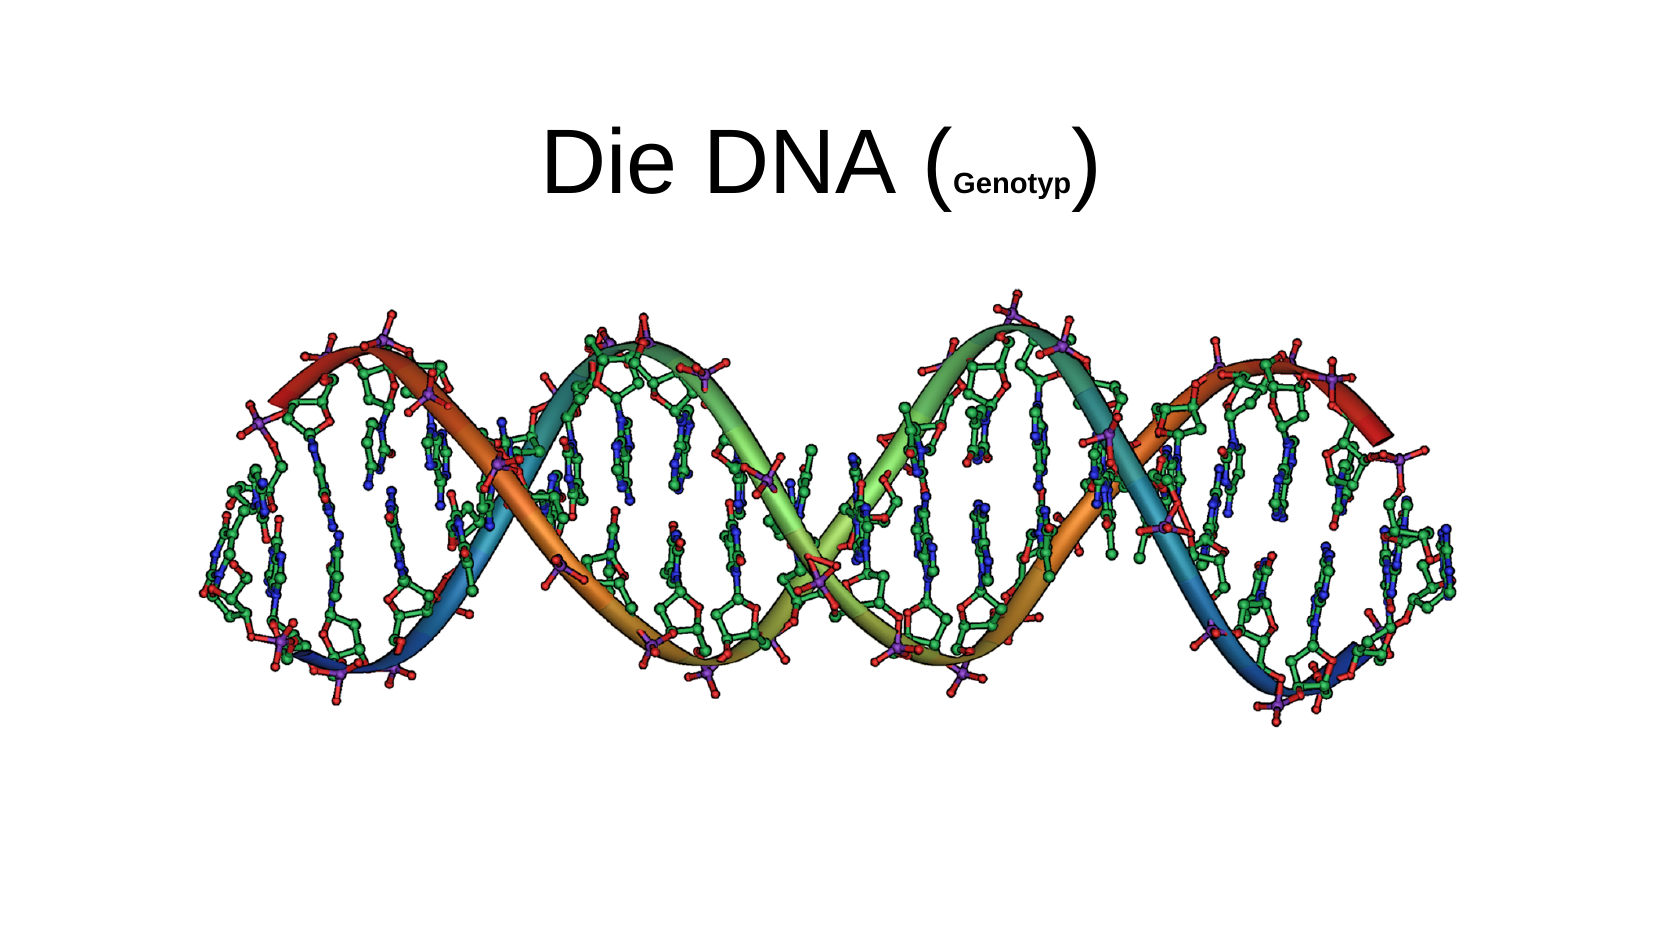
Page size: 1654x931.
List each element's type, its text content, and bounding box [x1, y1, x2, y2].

title Die DNA (Genotyp) [76, 58, 1565, 266]
picture [177, 236, 1506, 767]
